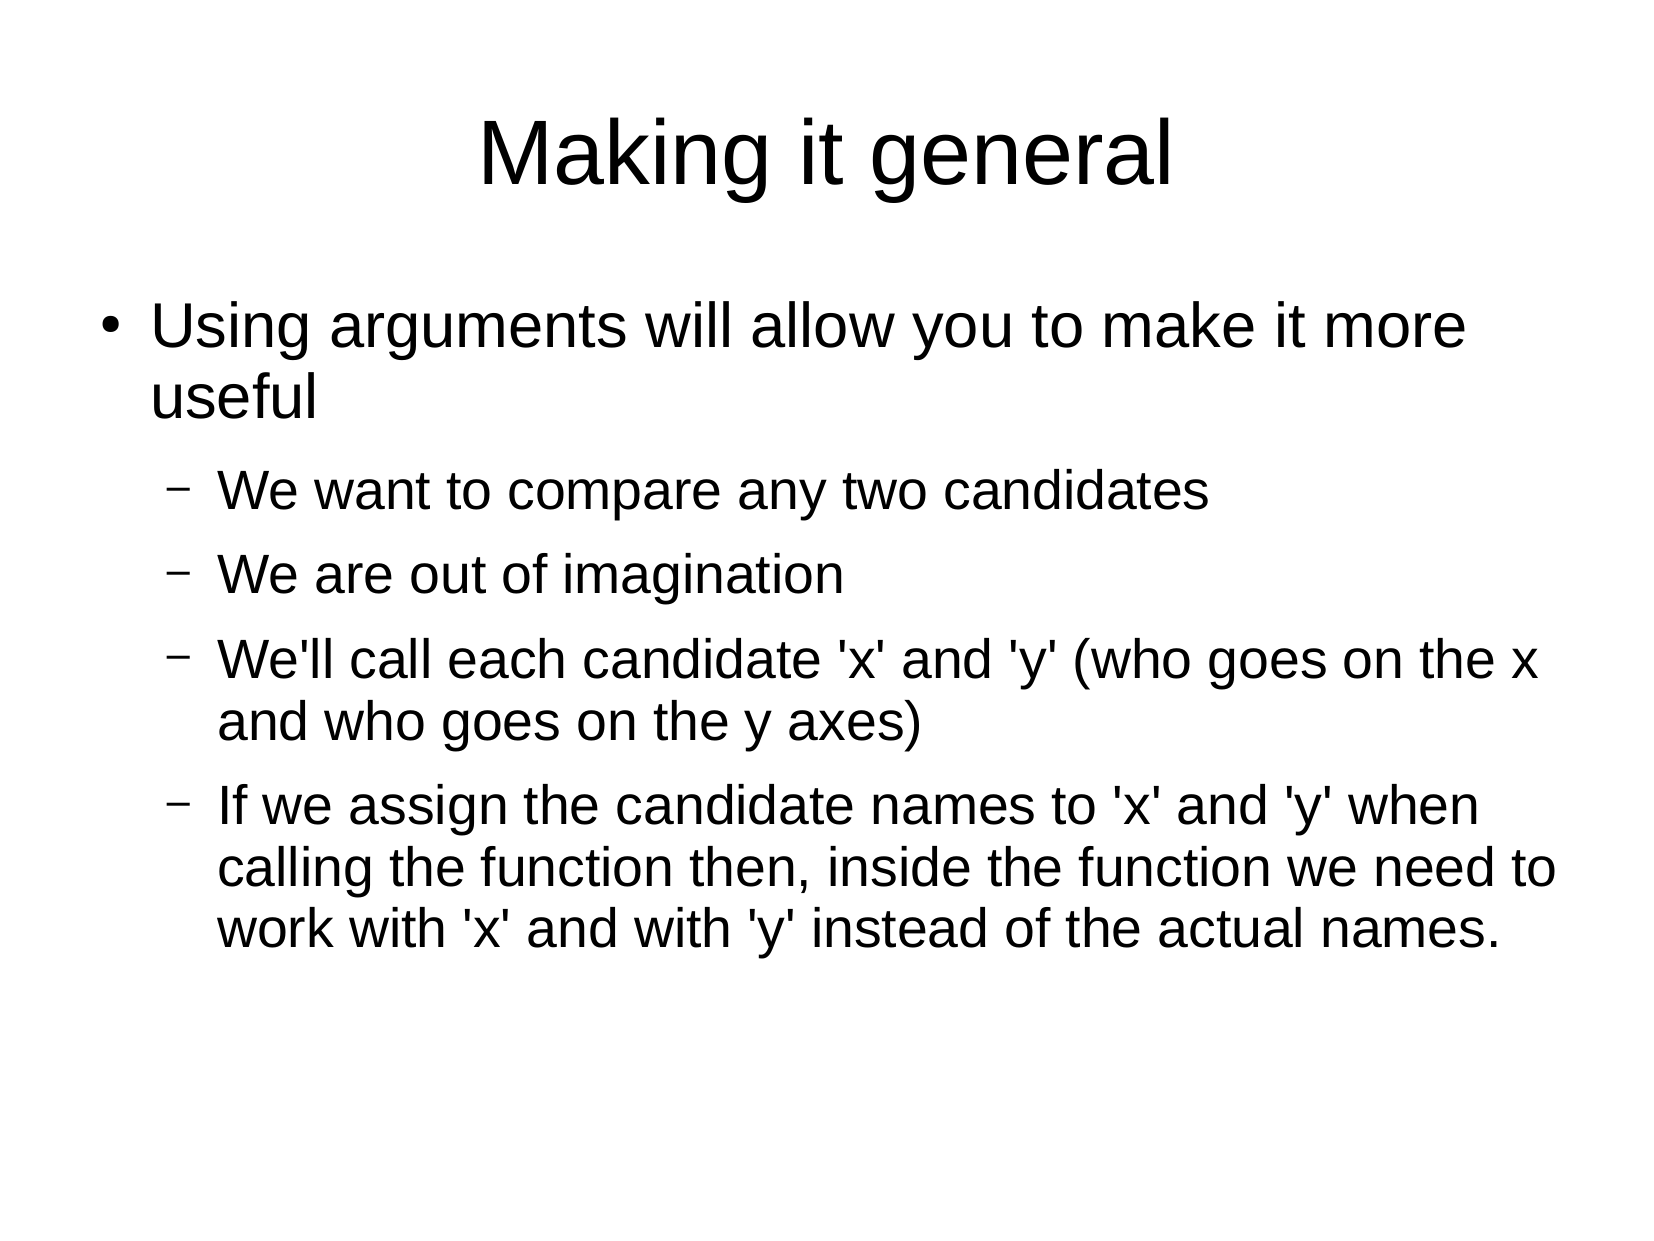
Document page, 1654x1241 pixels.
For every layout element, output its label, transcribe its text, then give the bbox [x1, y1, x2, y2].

title Making it general [82, 49, 1571, 257]
list Using arguments will allow you to make it more useful We want to compare any two candidates We are out of imagination We'll call each candidate 'x' and 'y' (who goes on the x and who goes on the y axes) If we assign the candidate names to 'x' and 'y' when calling the function then, inside the function we need to work with 'x' and with 'y' instead of the actual names. [82, 290, 1571, 1010]
